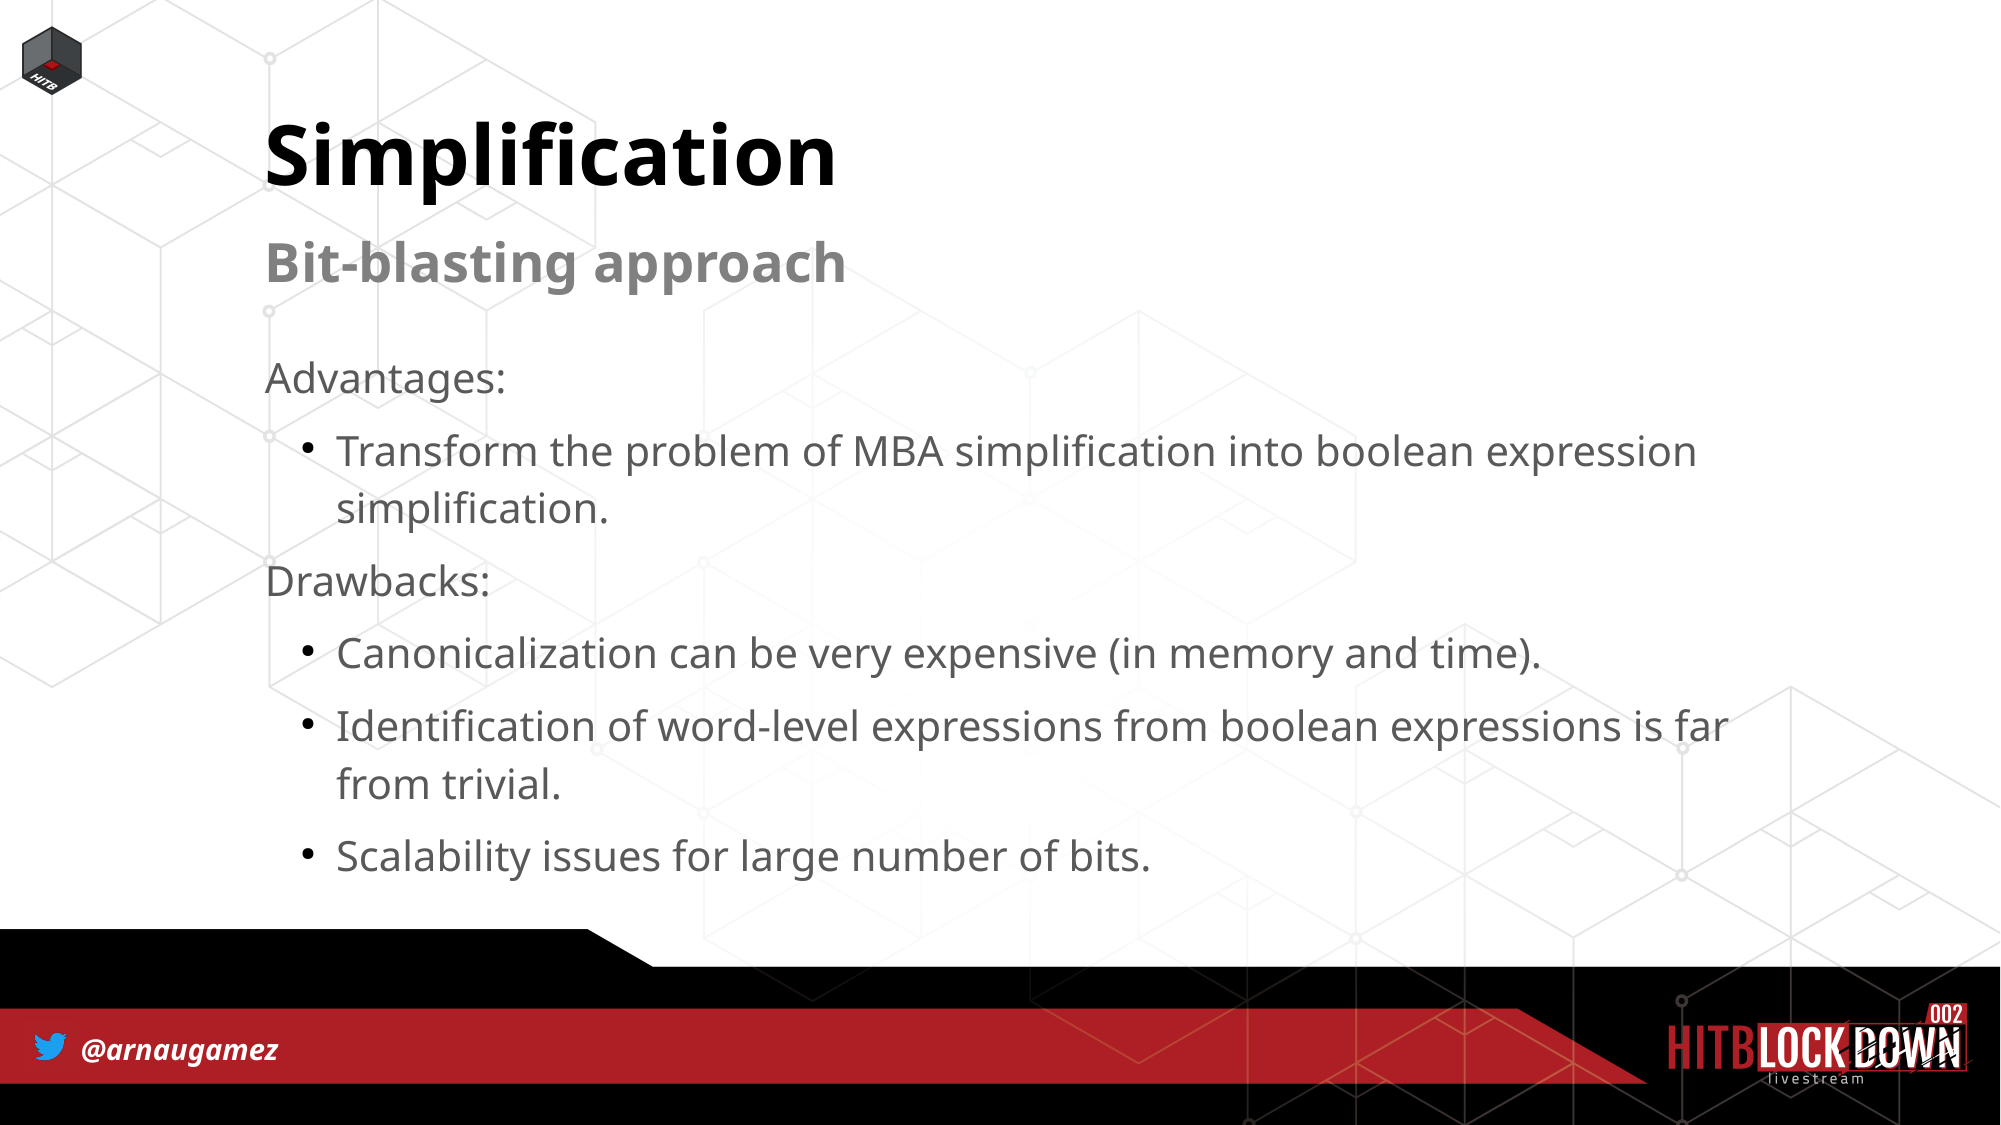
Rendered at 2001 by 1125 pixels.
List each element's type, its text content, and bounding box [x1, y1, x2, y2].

title Simplification [249, 108, 1750, 210]
picture [0, 0, 2001, 1125]
text_box Advantages: Transform the problem of MBA simplification into boolean expression simplification. Drawbacks: Canonicalization can be very expensive (in memory and time). Identification of word-level expressions from boolean expressions is far from trivial. Scalability issues for large number of bits. [250, 336, 1751, 946]
text_box Bit-blasting approach [249, 227, 1790, 322]
